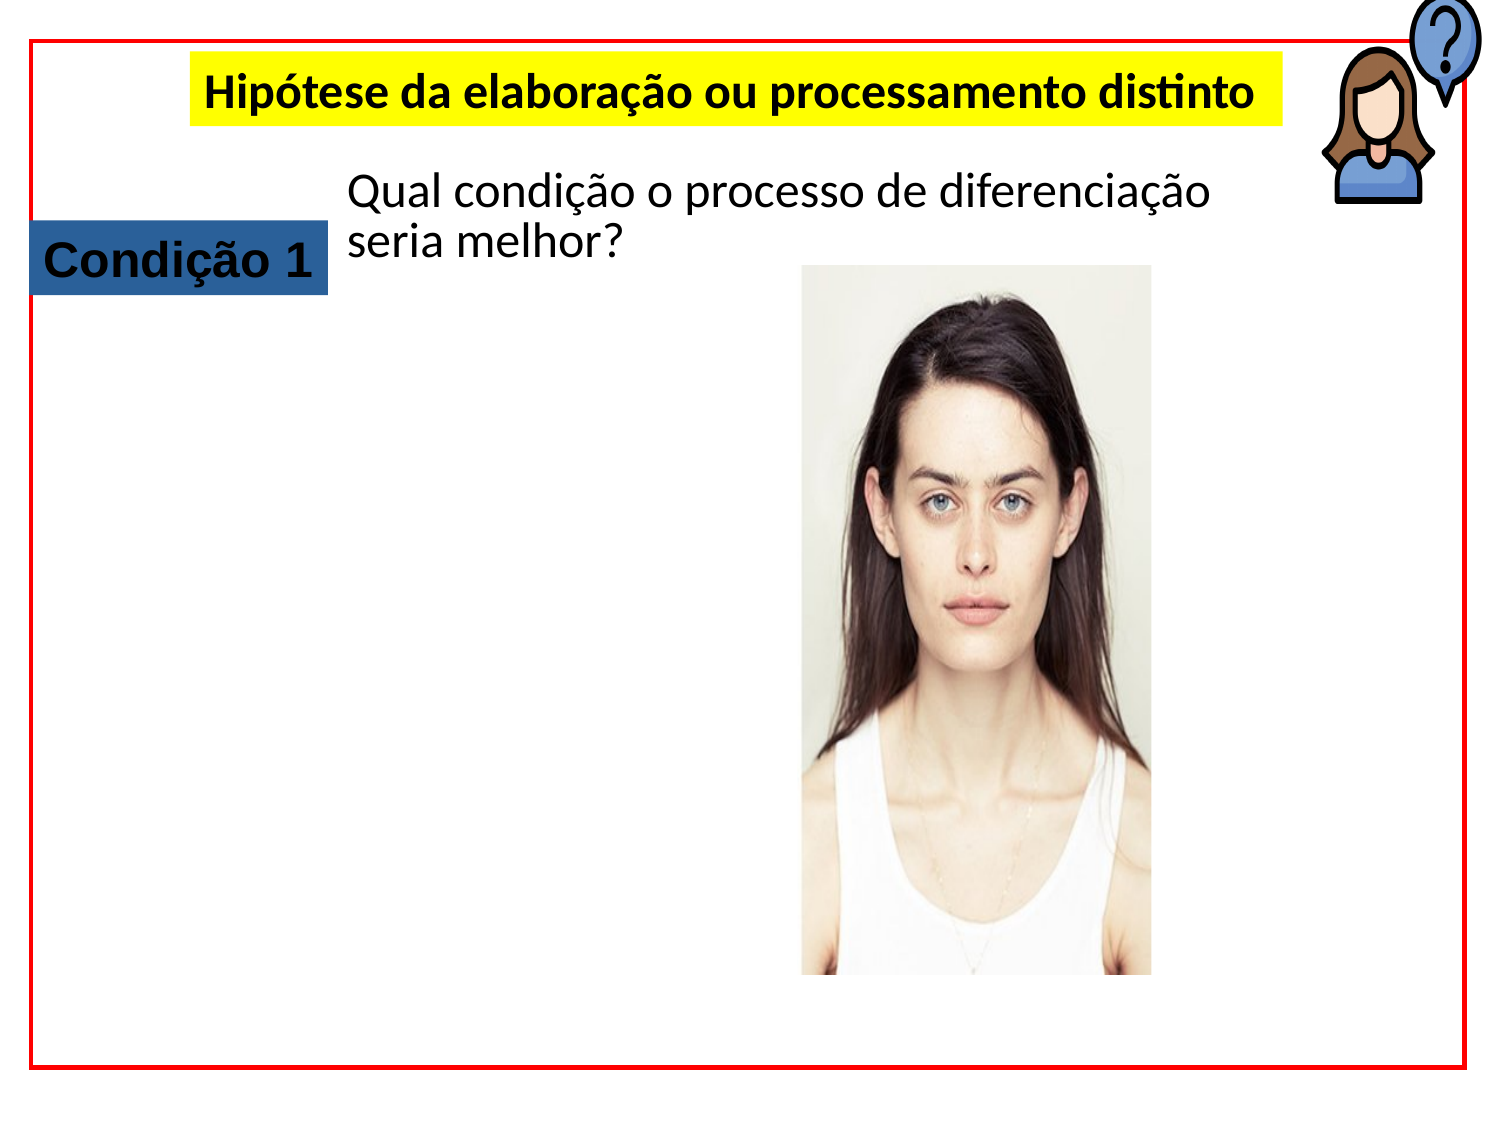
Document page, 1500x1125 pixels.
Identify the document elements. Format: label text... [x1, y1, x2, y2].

picture [797, 278, 1152, 975]
text_box Condição 1 [29, 220, 328, 296]
text_box Hipótese da elaboração ou processamento distinto [189, 51, 1283, 127]
picture [1319, 0, 1484, 207]
text_box Qual condição o processo de diferenciação seria melhor? [332, 162, 1285, 278]
